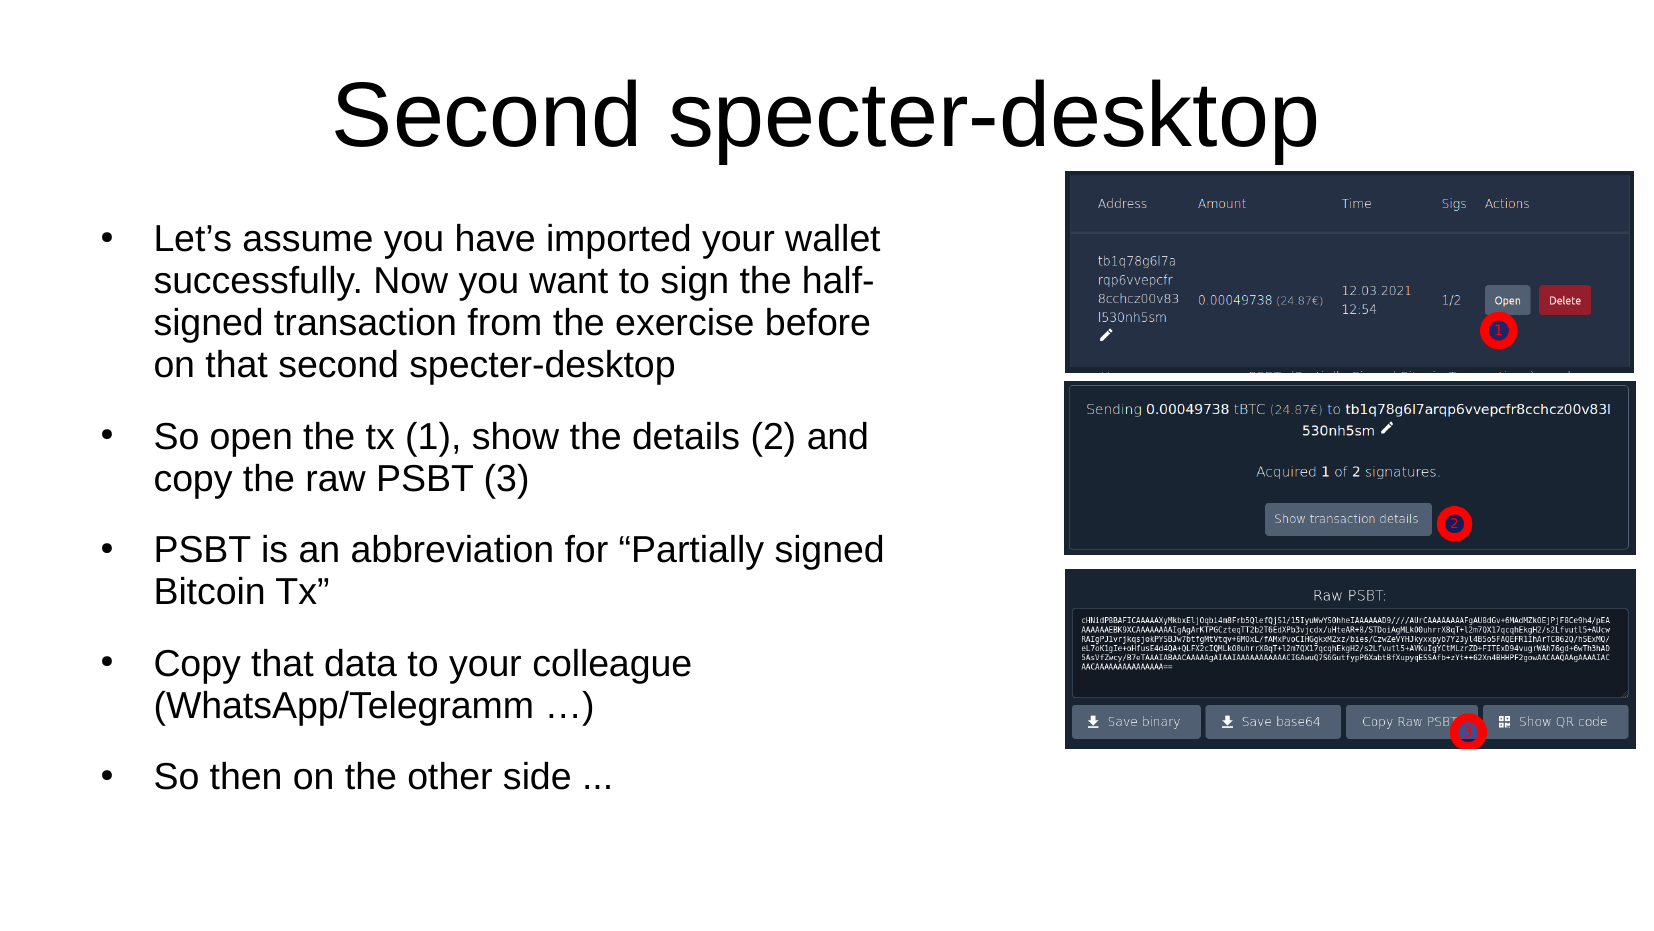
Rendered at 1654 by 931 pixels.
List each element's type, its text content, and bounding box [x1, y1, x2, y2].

picture [1065, 569, 1636, 749]
title Second specter-desktop [82, 37, 1571, 193]
picture [1065, 171, 1634, 373]
list Let’s assume you have imported your wallet successfully. Now you want to sign the half-signed transaction from the exercise before on that second specter-desktop So open the tx (1), show the details (2) and copy the raw PSBT (3) PSBT is an abbreviation for “Partially signed Bitcoin Tx” Copy that data to your colleague (WhatsApp/Telegramm …) So then on the other side ... [82, 217, 916, 841]
picture [1064, 381, 1636, 556]
